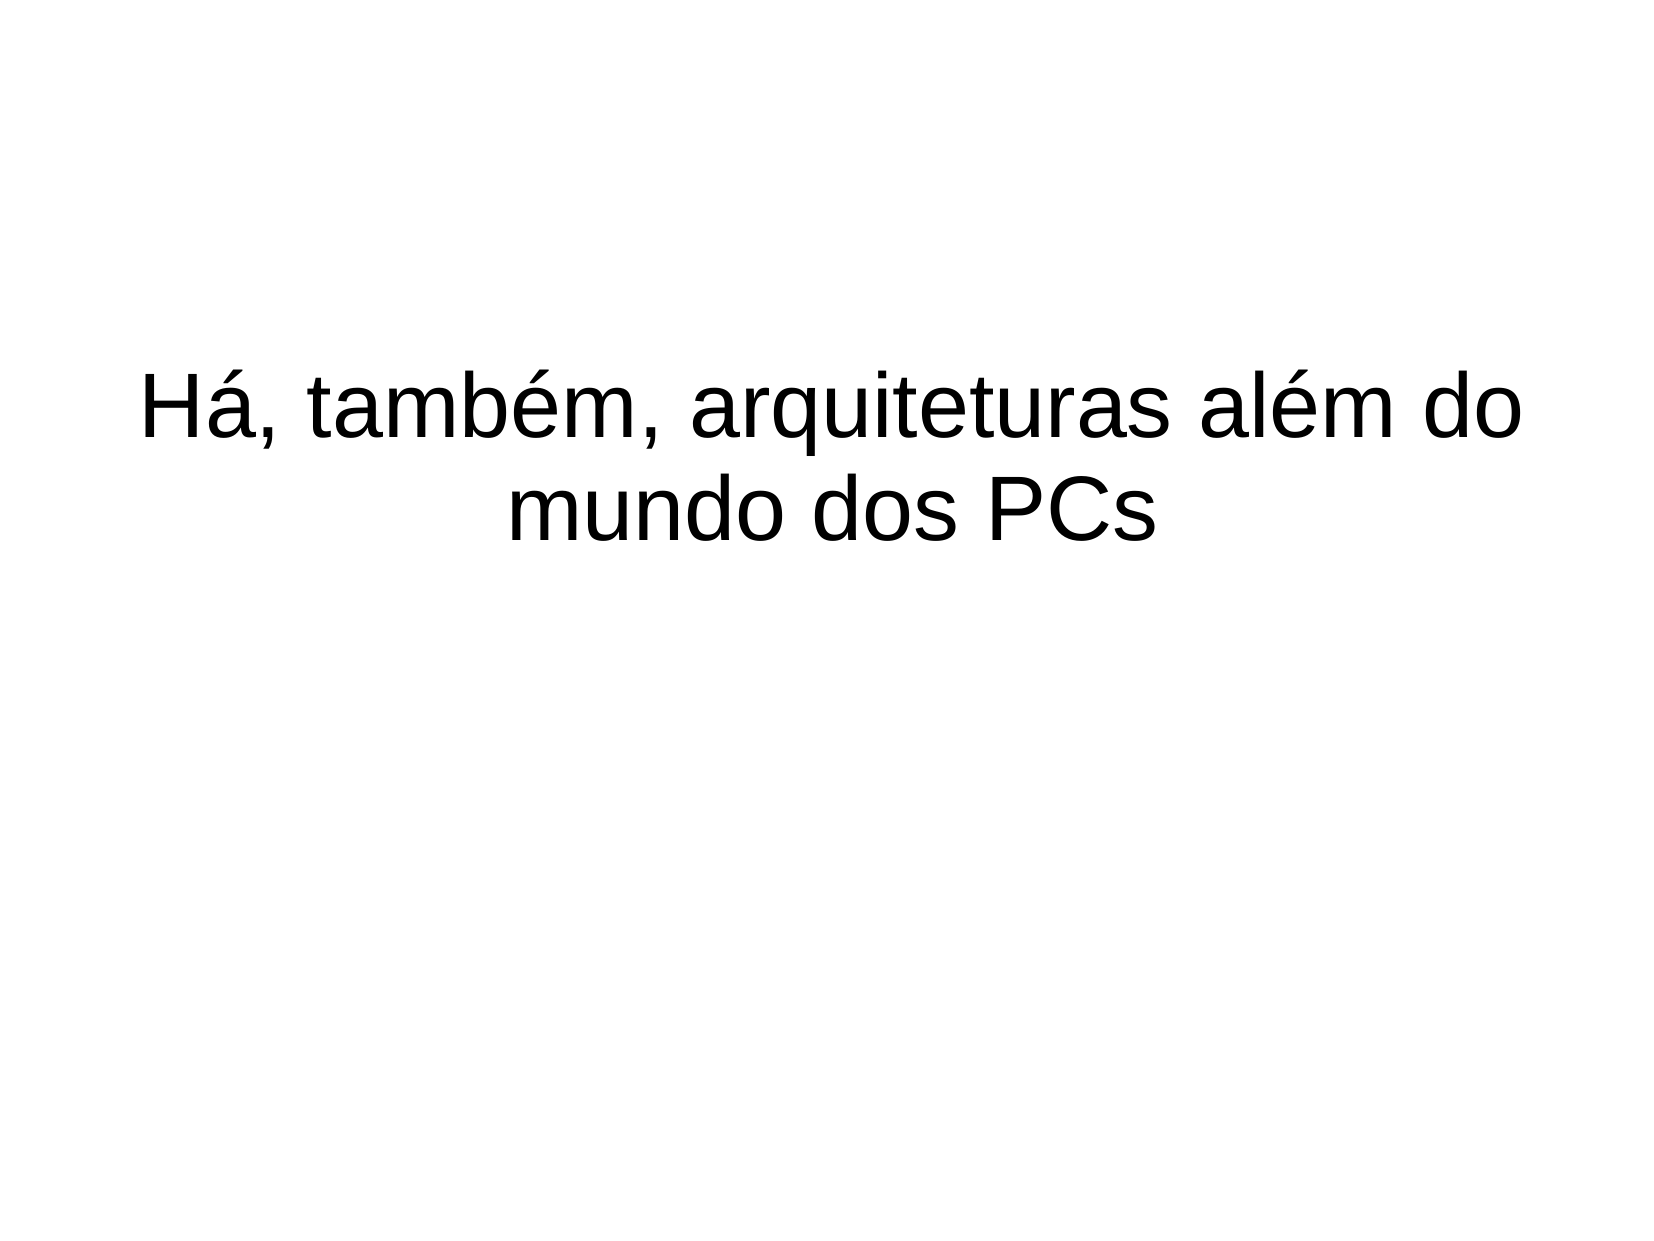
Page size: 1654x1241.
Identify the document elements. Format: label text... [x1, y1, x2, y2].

title Há, também, arquiteturas além do mundo dos PCs [88, 353, 1577, 562]
